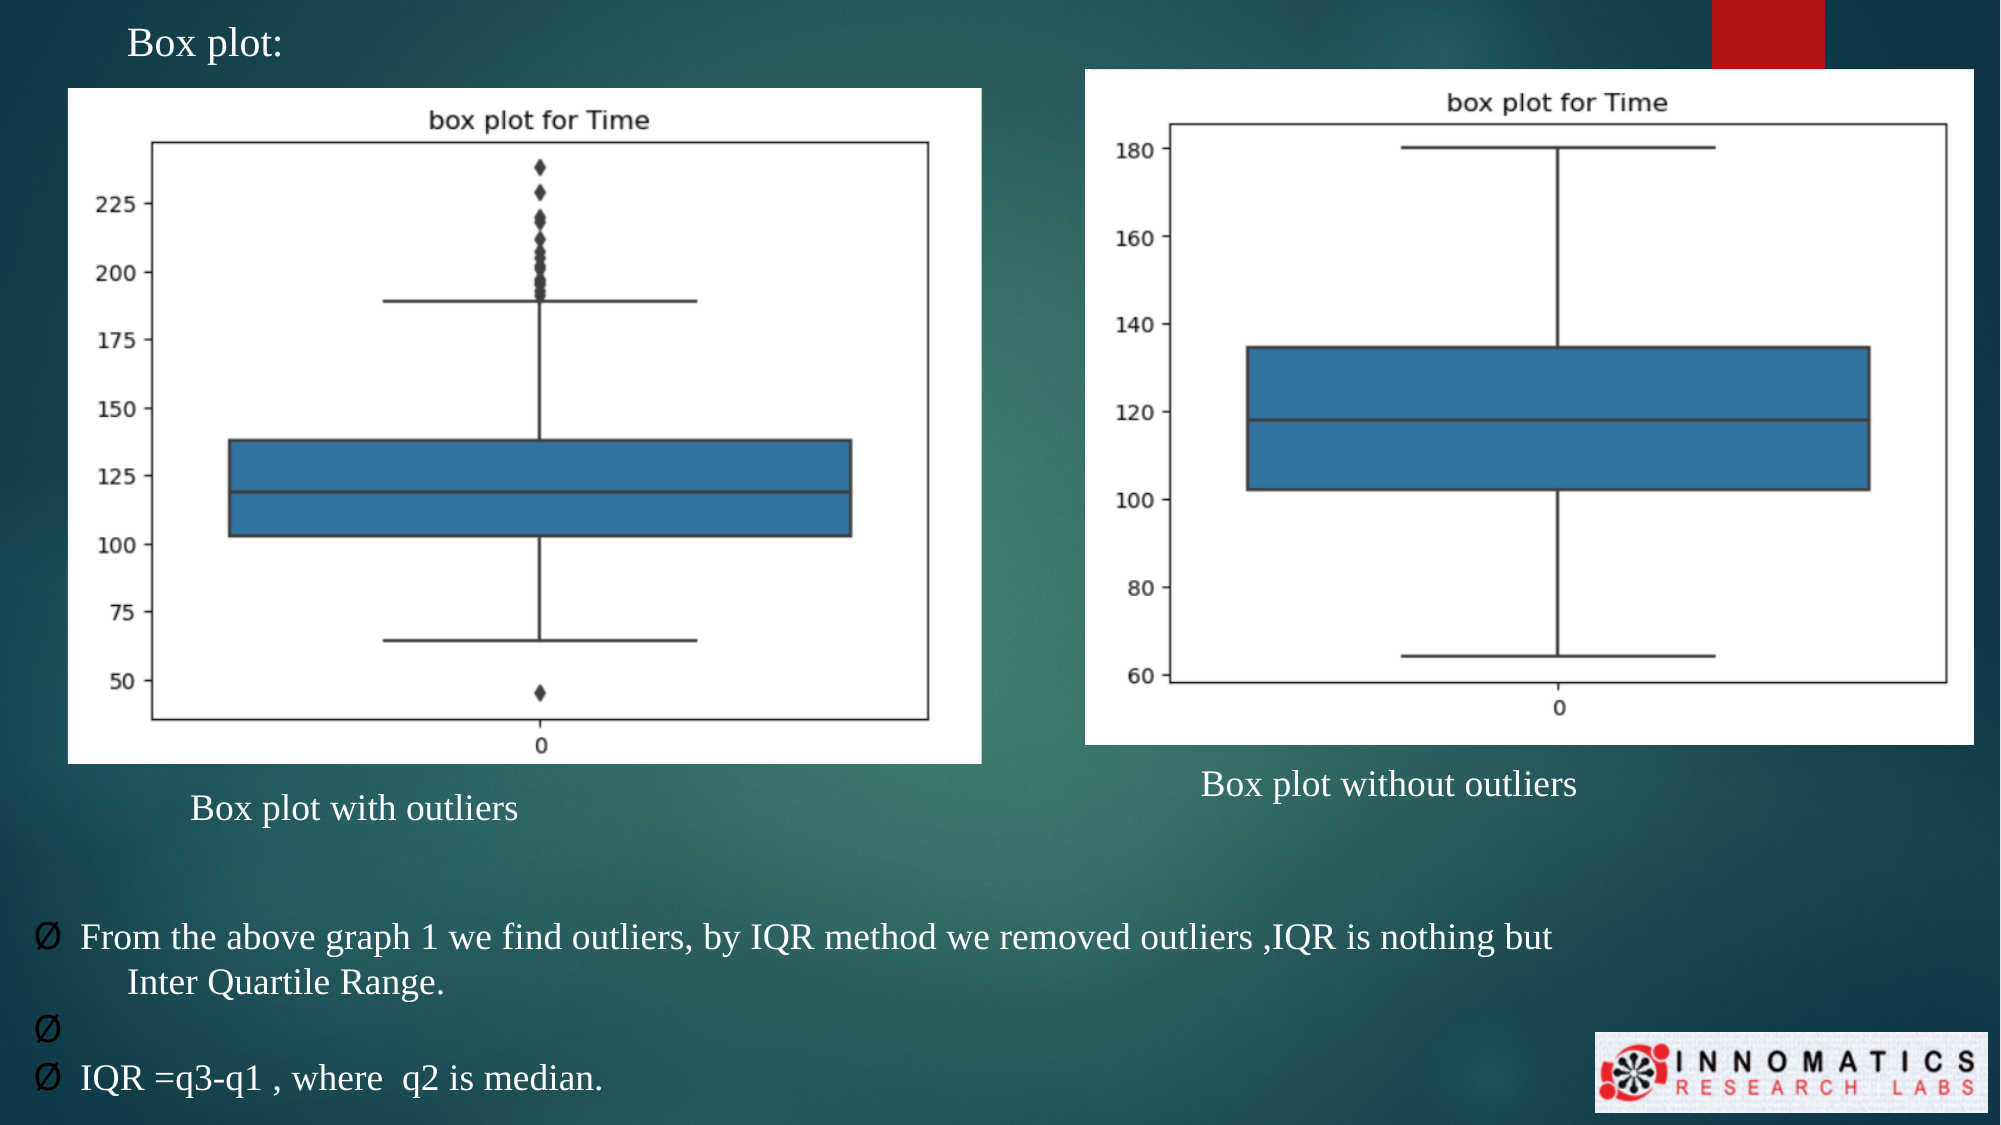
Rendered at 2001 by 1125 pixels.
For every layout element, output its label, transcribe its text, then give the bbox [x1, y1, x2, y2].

text_box From the above graph 1 we find outliers, by IQR method we removed outliers ,IQR is nothing but Inter Quartile Range. IQR =q3-q1 , where q2 is median. [18, 904, 1612, 1102]
text_box Box plot: [111, 6, 1475, 73]
text_box Box plot with outliers [175, 775, 1176, 837]
picture [1595, 1032, 1988, 1113]
text_box Box plot without outliers [1185, 751, 2000, 813]
picture [67, 88, 982, 764]
picture [1085, 69, 1974, 745]
